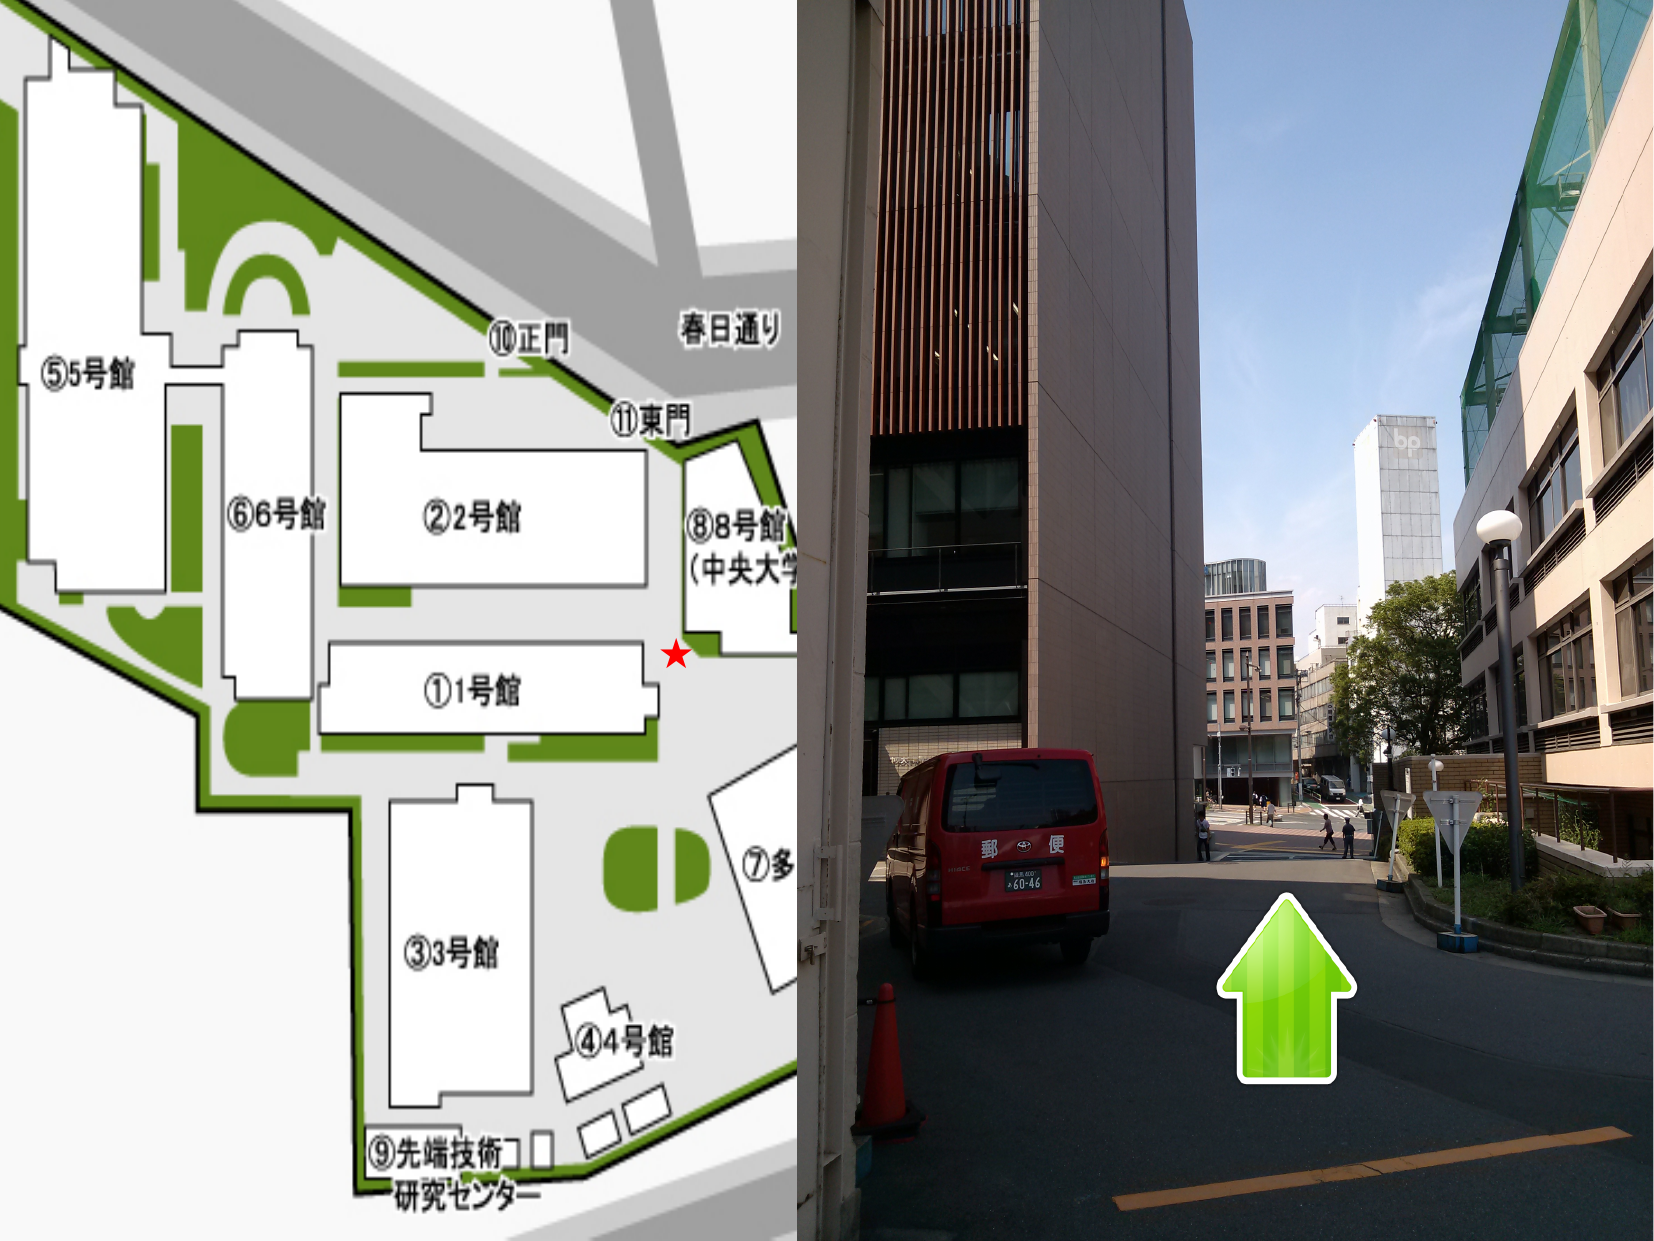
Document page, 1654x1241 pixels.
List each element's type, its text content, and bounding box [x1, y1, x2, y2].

title ★ [602, 587, 751, 721]
picture [0, 0, 1654, 1241]
